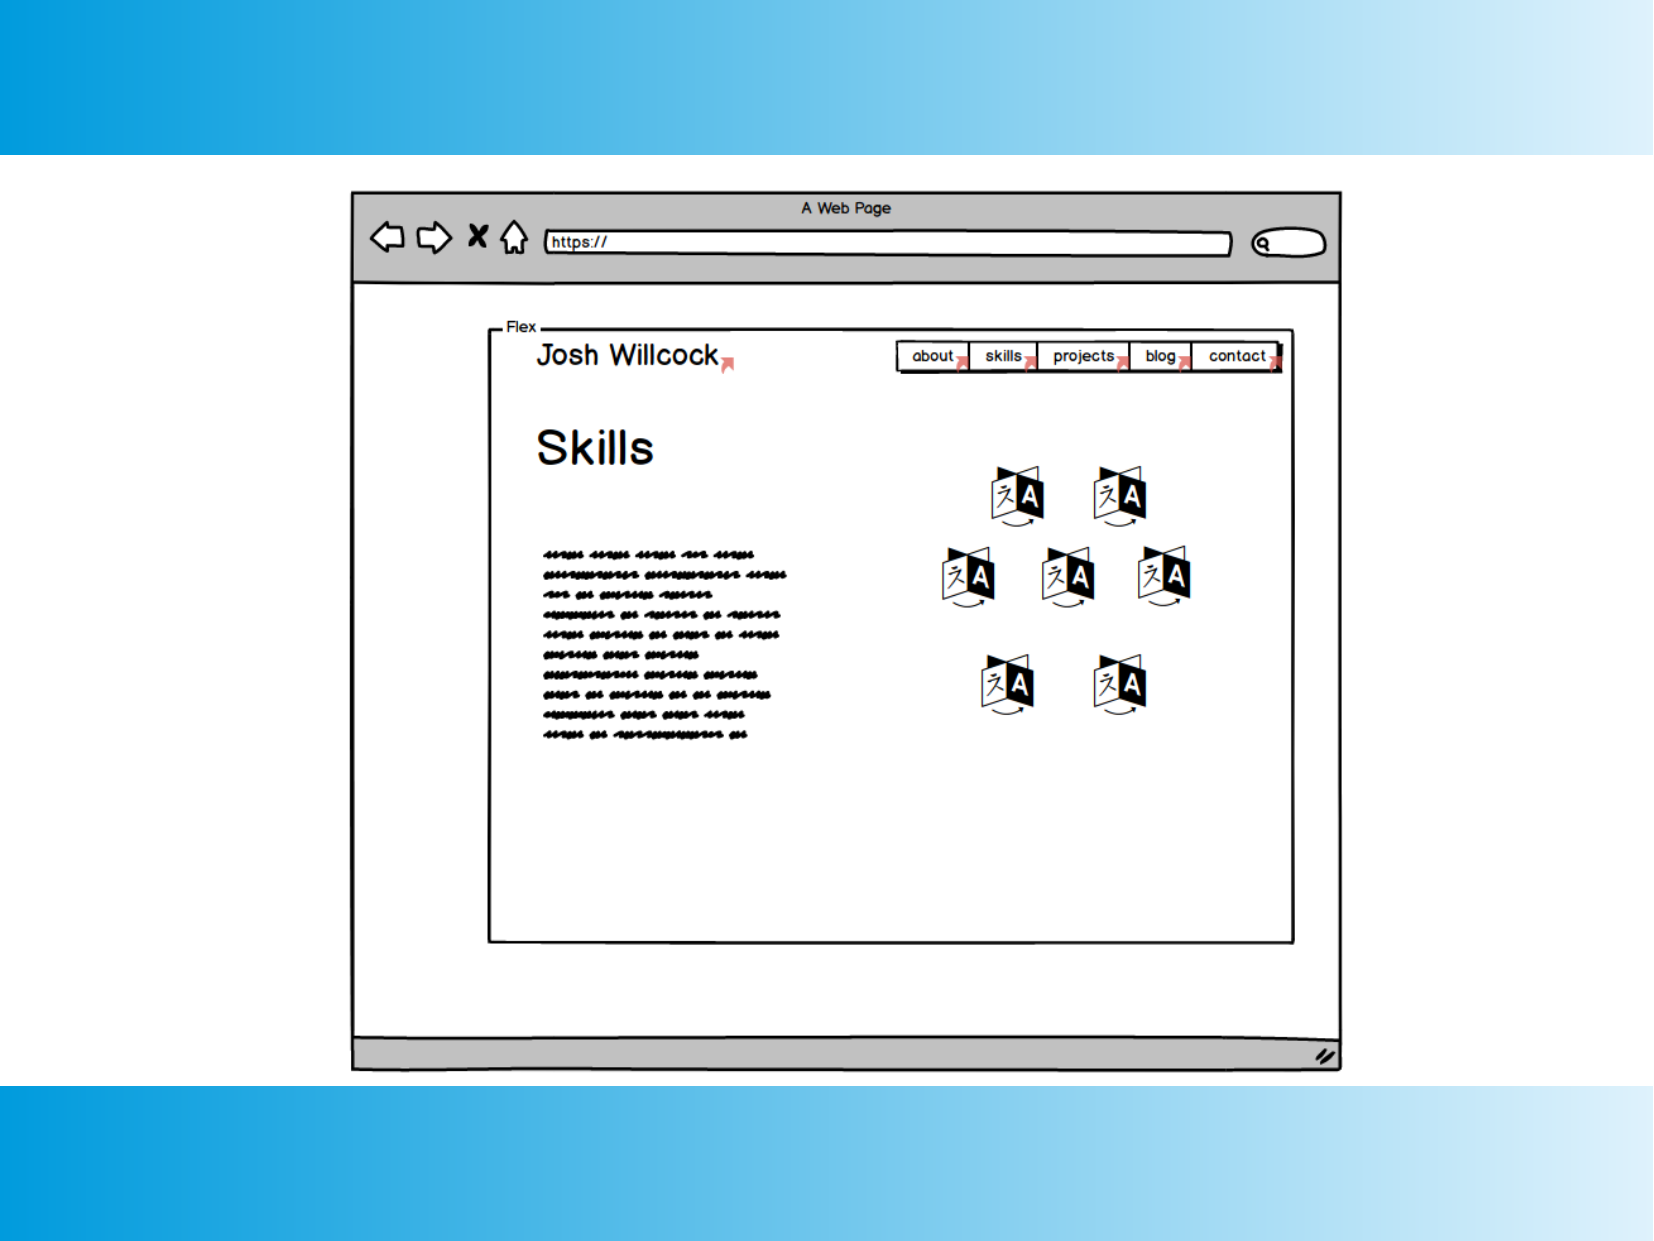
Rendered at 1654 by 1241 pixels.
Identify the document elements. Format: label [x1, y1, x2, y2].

picture [271, 164, 1359, 1075]
